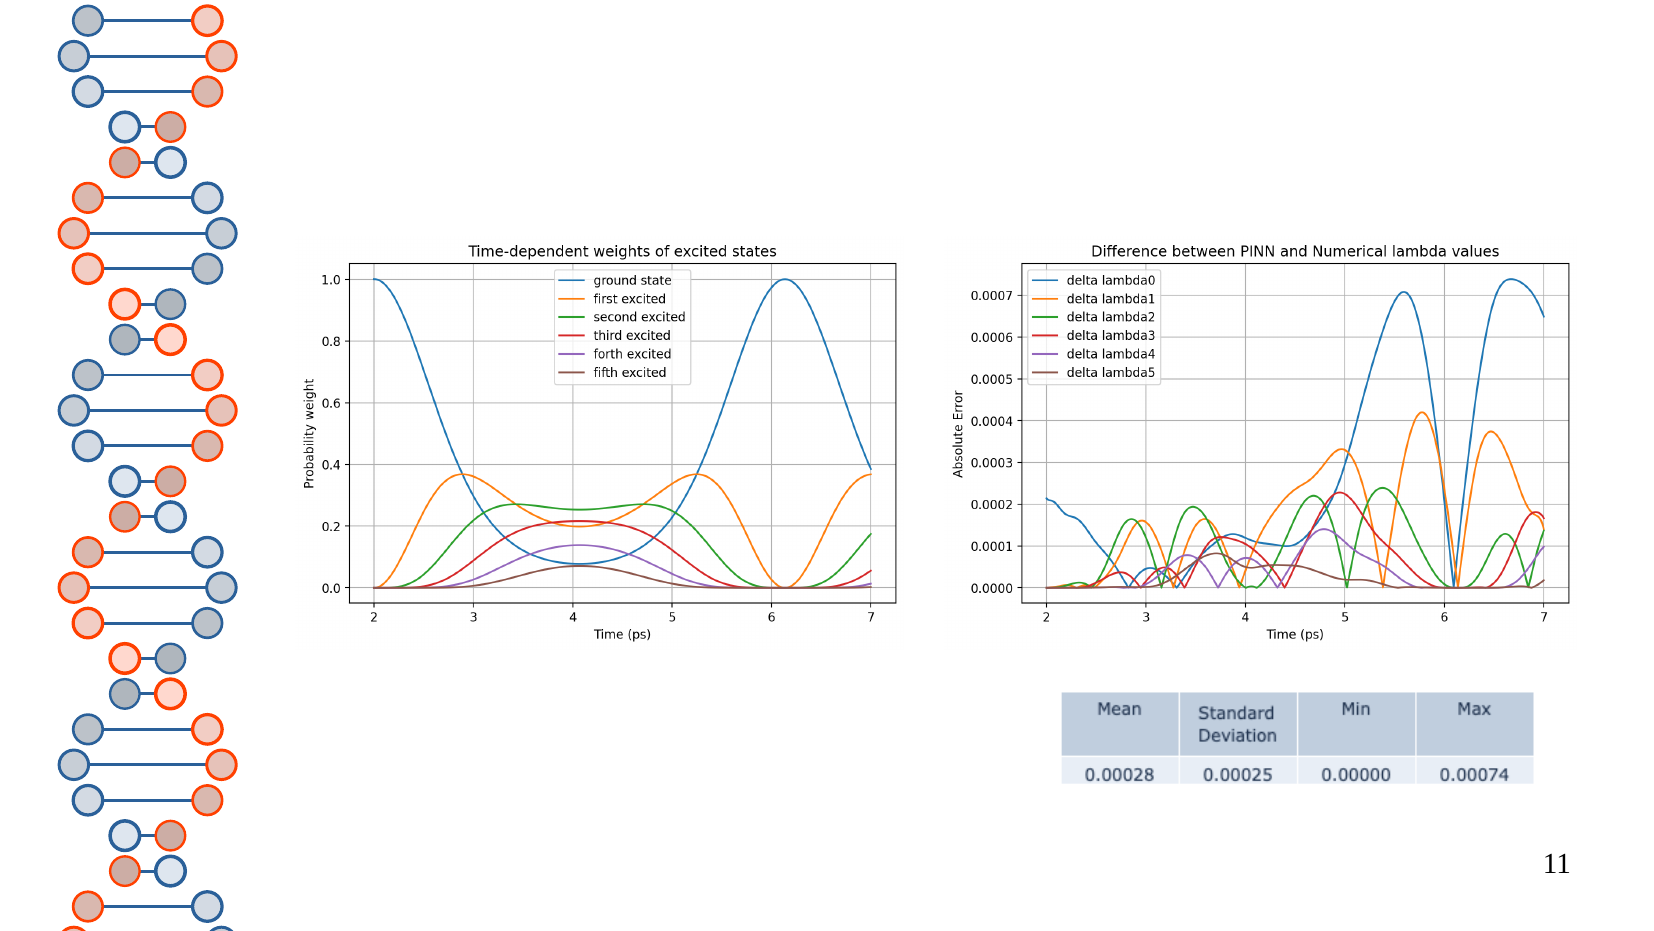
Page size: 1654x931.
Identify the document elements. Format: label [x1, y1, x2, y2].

picture [295, 236, 904, 650]
picture [1048, 673, 1549, 805]
picture [944, 236, 1577, 650]
